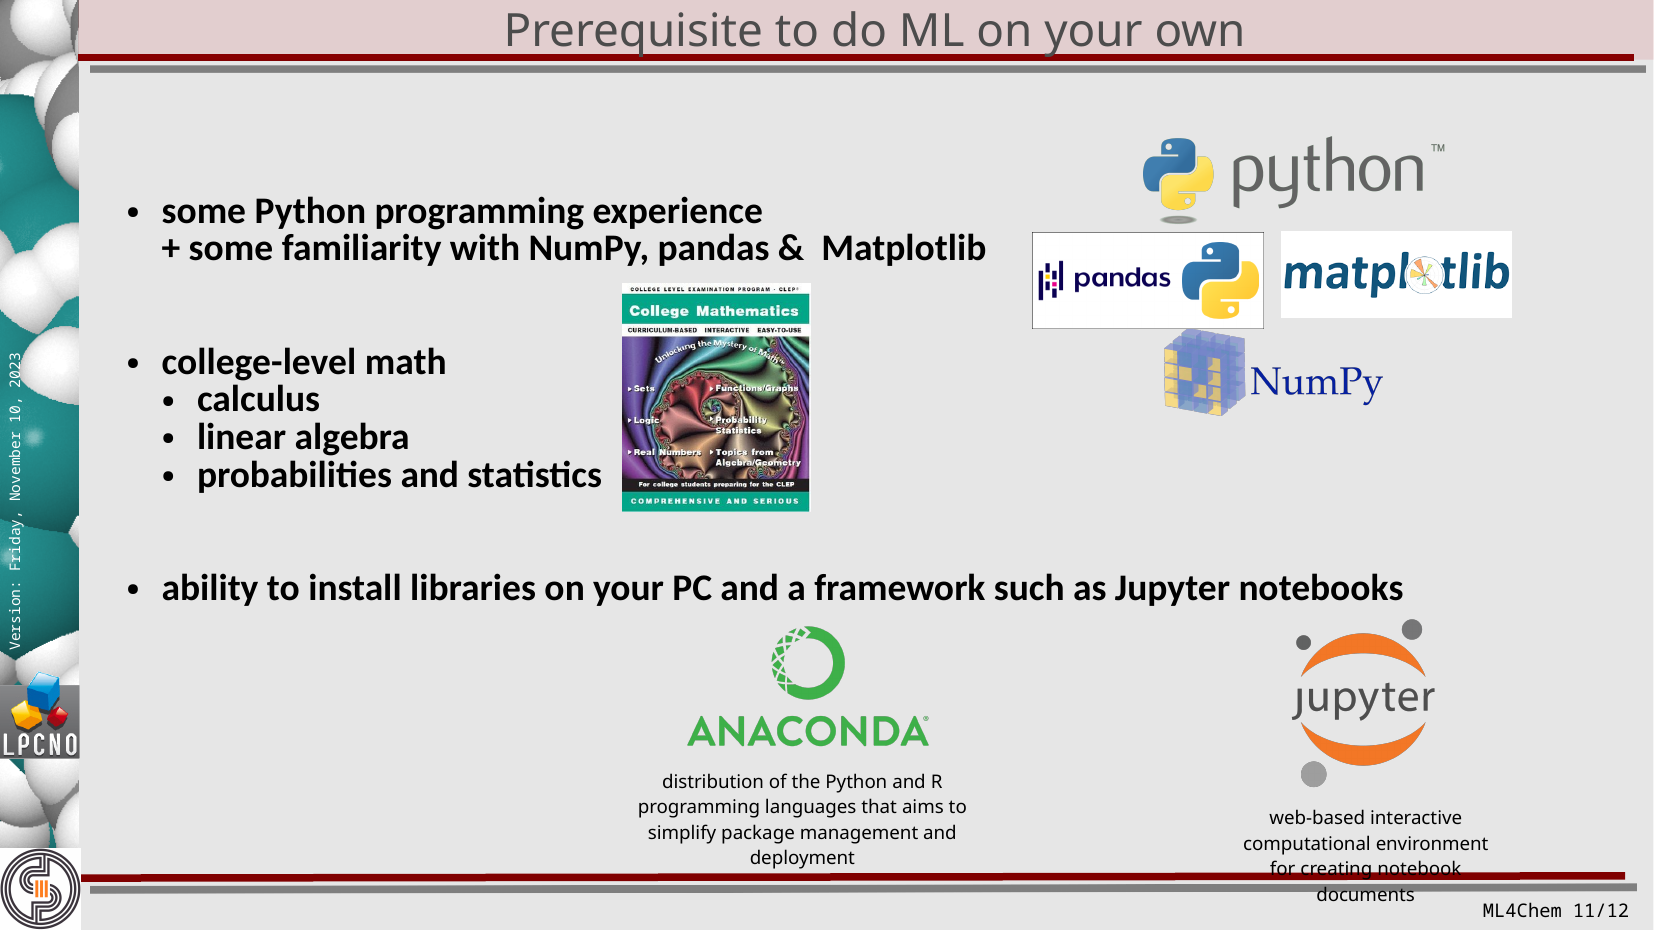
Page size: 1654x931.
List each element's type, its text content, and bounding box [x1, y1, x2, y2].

title Prerequisite to do ML on your own [78, 0, 1654, 58]
picture [1032, 88, 1512, 416]
text_box distribution of the Python and R programming languages that aims to simplify package management and deployment [604, 760, 1001, 866]
picture [685, 624, 933, 748]
picture [1290, 617, 1437, 788]
text_box web-based interactive computational environment for creating notebook documents [1216, 797, 1515, 881]
picture [0, 0, 81, 930]
picture [622, 283, 811, 512]
text_box some Python programming experience + some familiarity with NumPy, pandas & Matplotlib college-level math calculus linear algebra probabilities and statistics ability to install libraries on your PC and a framework such as Jupyter notebooks [111, 187, 1608, 618]
